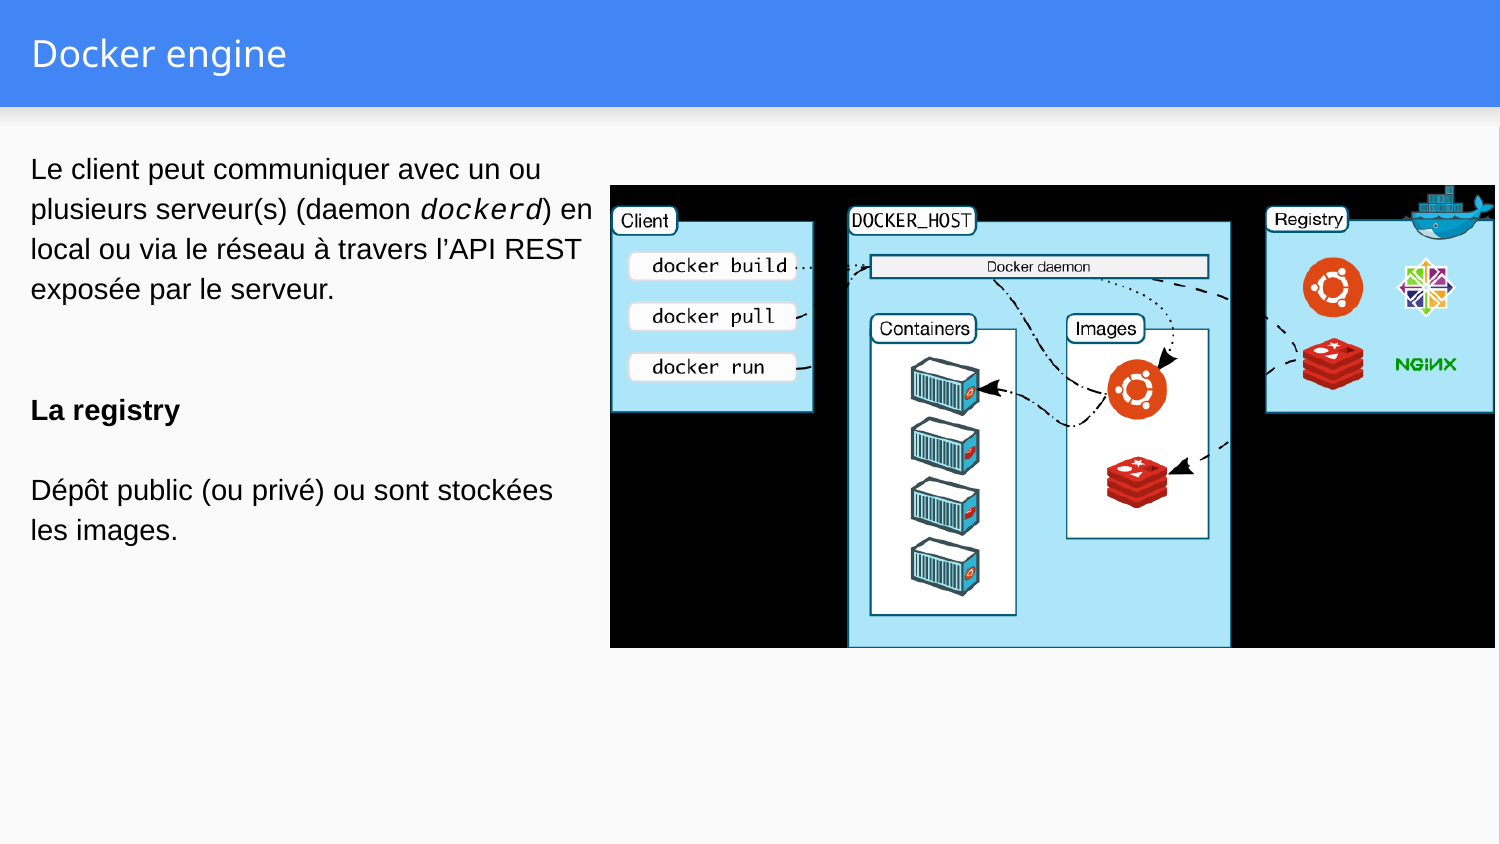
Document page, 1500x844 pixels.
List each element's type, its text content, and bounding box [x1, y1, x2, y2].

picture [850, 208, 974, 233]
title Docker engine [16, 2, 1464, 102]
picture [614, 208, 675, 233]
text_box Le client peut communiquer avec un ou plusieurs serveur(s) (daemon dockerd) en local ou via le réseau à travers l’API REST exposée par le serveur. La registry Dépôt public (ou privé) ou sont stockées les images. [15, 14, 611, 823]
picture [1267, 222, 1492, 411]
picture [611, 185, 1495, 648]
picture [1267, 208, 1346, 230]
